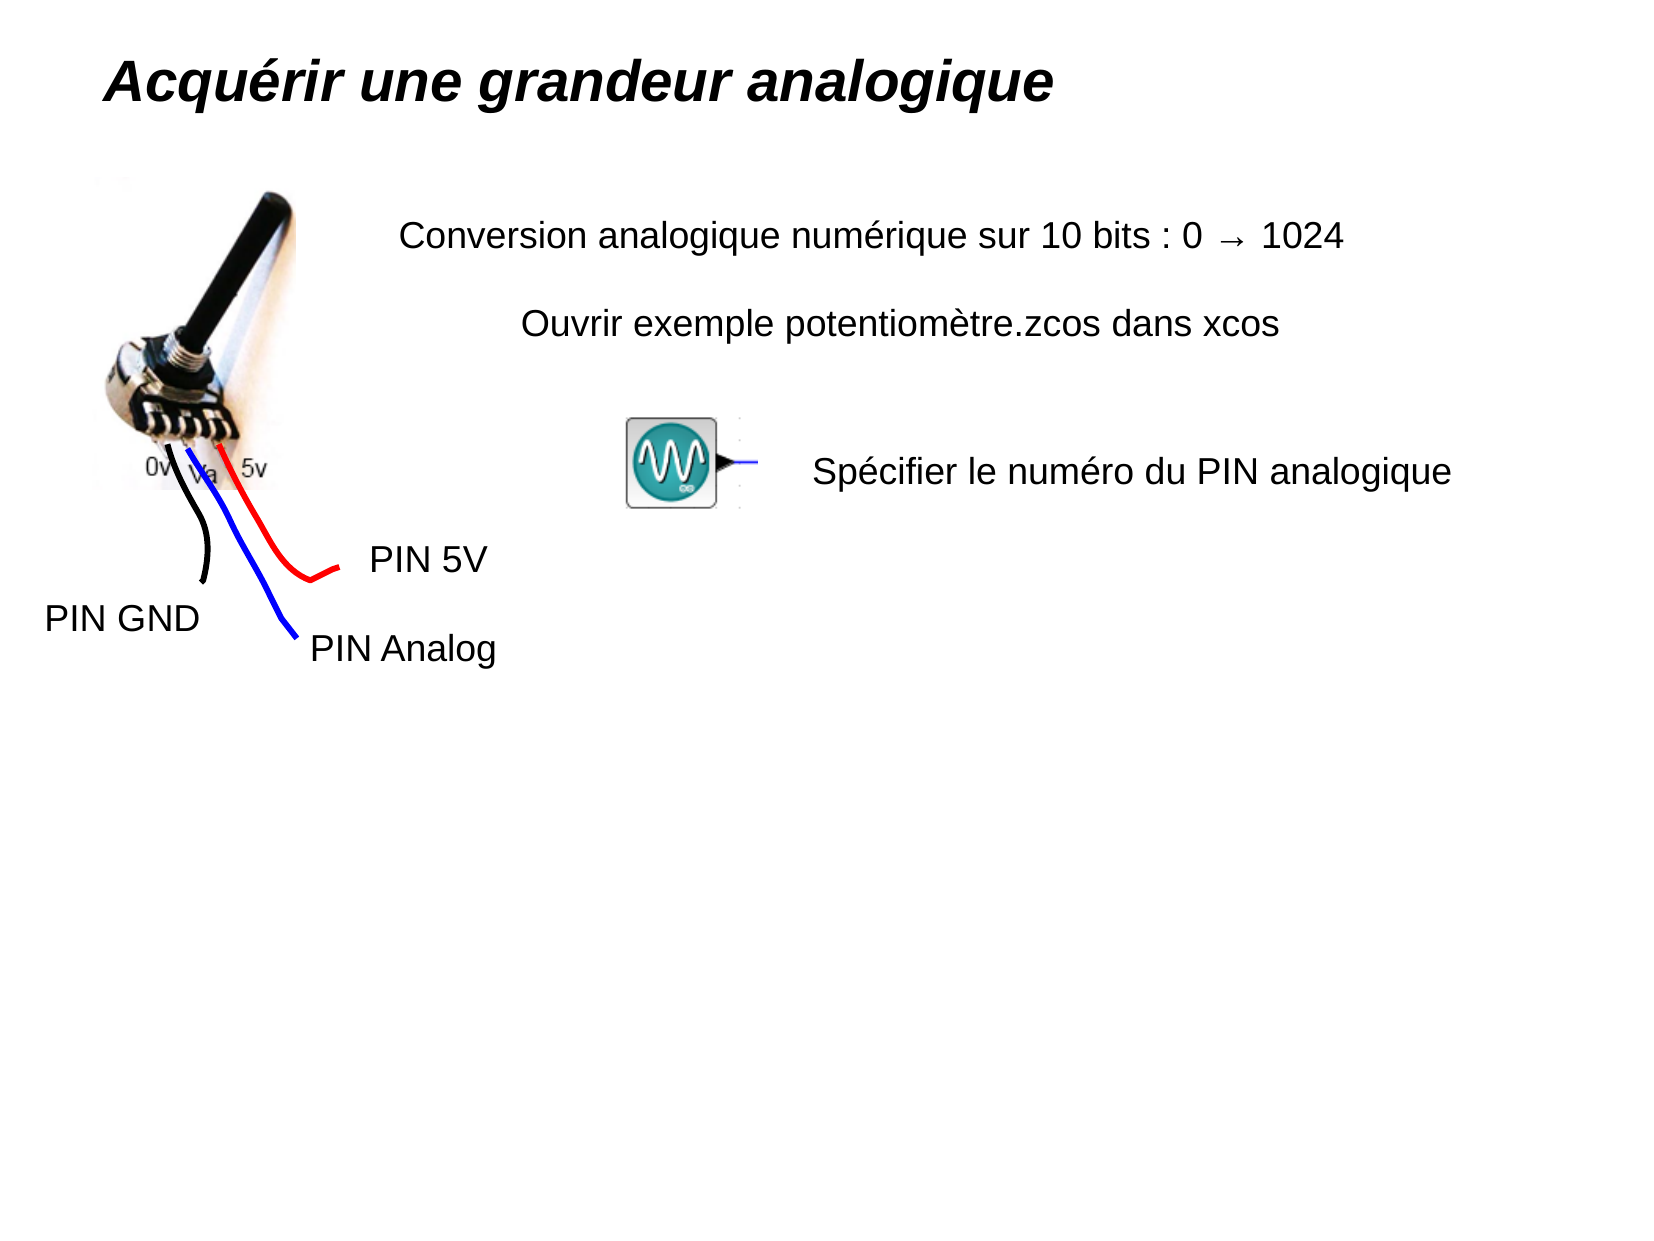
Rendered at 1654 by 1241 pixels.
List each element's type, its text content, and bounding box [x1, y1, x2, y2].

text_box PIN Analog [295, 620, 532, 677]
text_box Conversion analogique numérique sur 10 bits : 0 → 1024 [383, 206, 1386, 266]
text_box Spécifier le numéro du PIN analogique [797, 442, 1477, 502]
text_box PIN GND [29, 590, 237, 650]
text_box PIN 5V [354, 531, 562, 589]
text_box Ouvrir exemple potentiomètre.zcos dans xcos [506, 295, 1296, 355]
text_box Acquérir une grandeur analogique [88, 41, 1477, 123]
picture [620, 413, 758, 512]
picture [92, 177, 296, 490]
